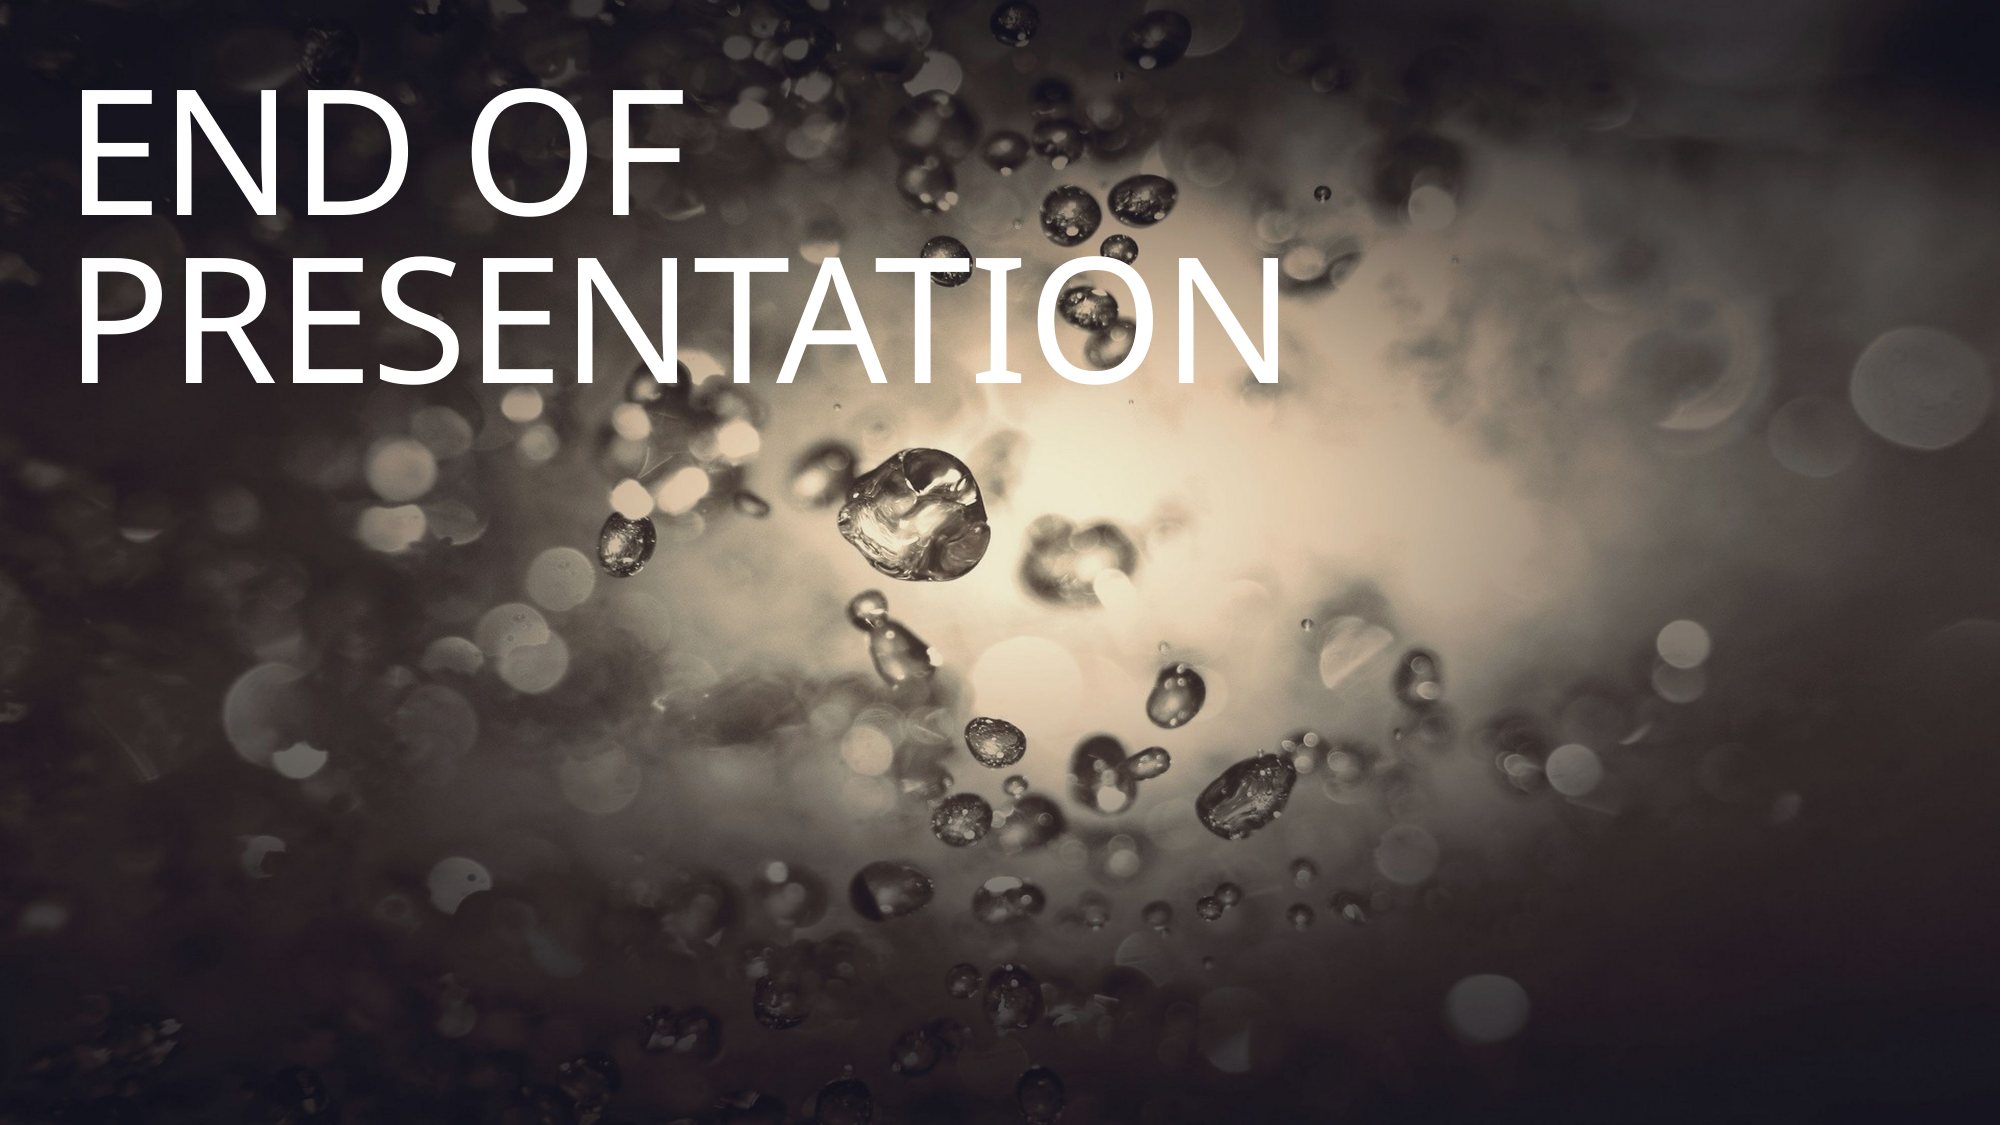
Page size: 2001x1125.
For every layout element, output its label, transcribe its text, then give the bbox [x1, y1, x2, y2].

title End of presentation [65, 63, 1779, 878]
picture [0, 0, 2000, 1125]
